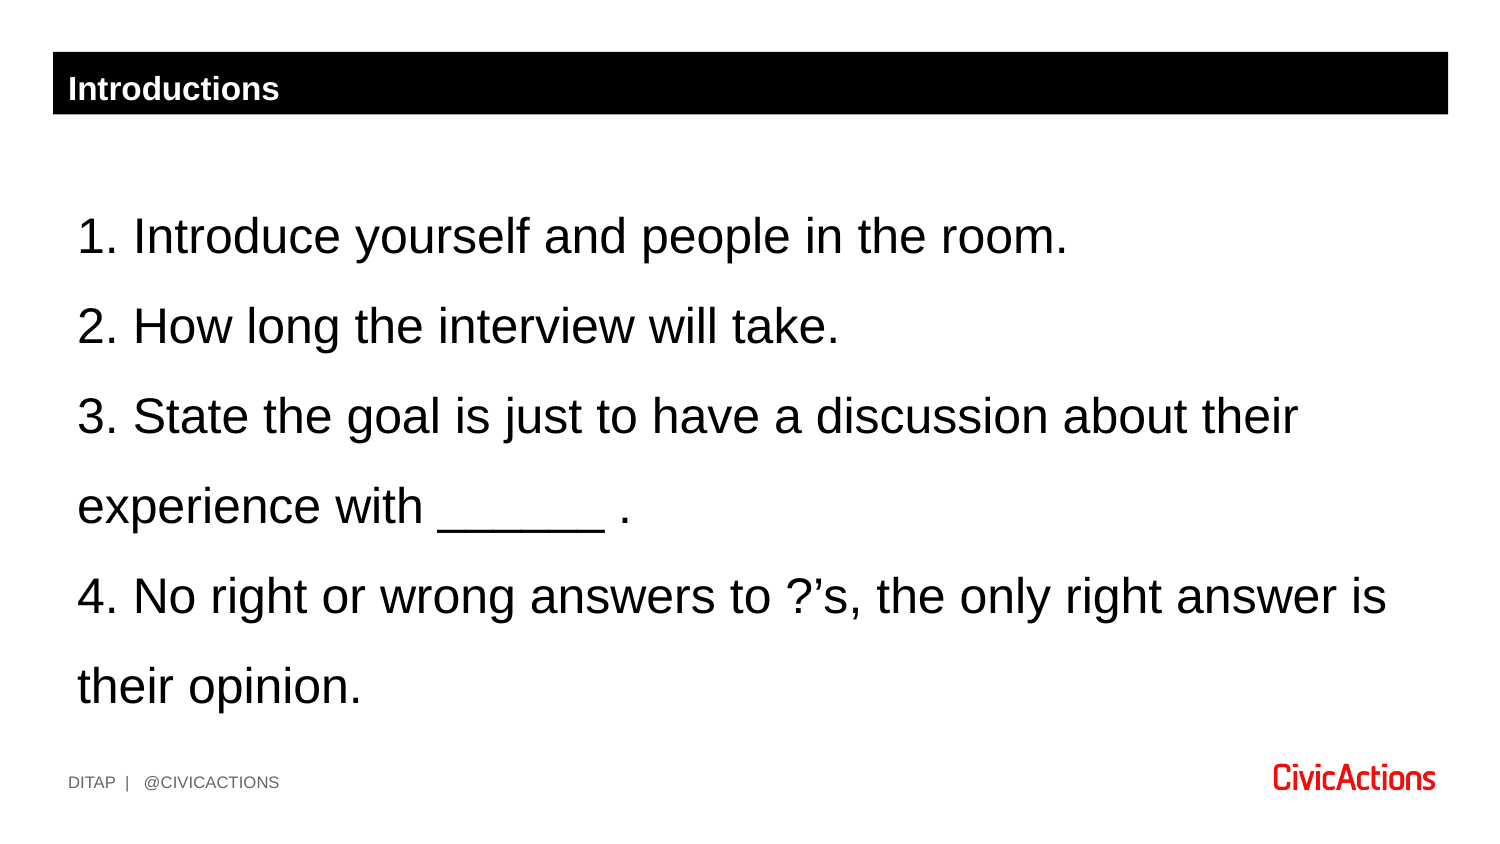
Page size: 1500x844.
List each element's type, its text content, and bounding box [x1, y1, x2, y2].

text_box 1. Introduce yourself and people in the room. 2. How long the interview will take. 3. State the goal is just to have a discussion about their experience with ______ . 4. No right or wrong answers to ?’s, the only right answer is their opinion. [62, 158, 1449, 714]
picture [1271, 758, 1438, 795]
title Introductions [53, 51, 1449, 115]
